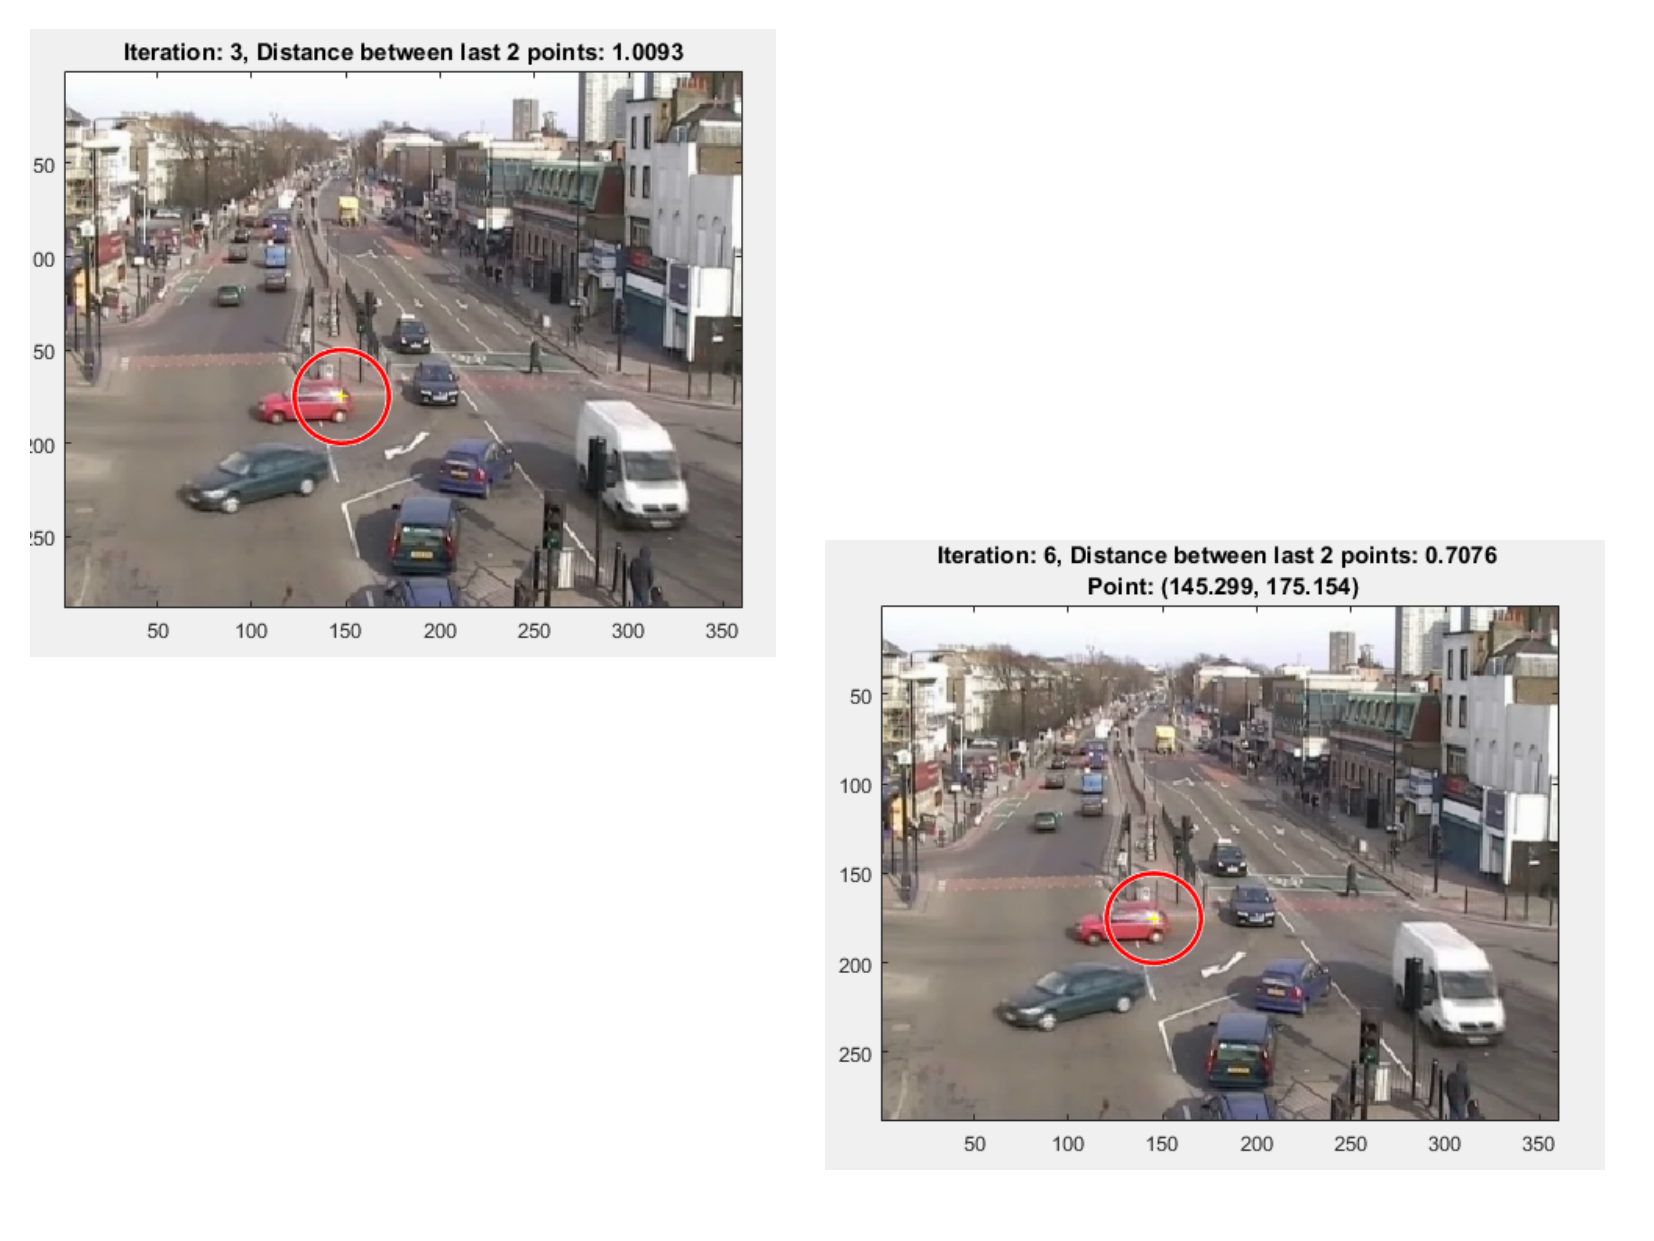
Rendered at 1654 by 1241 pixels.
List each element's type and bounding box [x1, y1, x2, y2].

picture [30, 29, 776, 657]
picture [825, 540, 1605, 1171]
